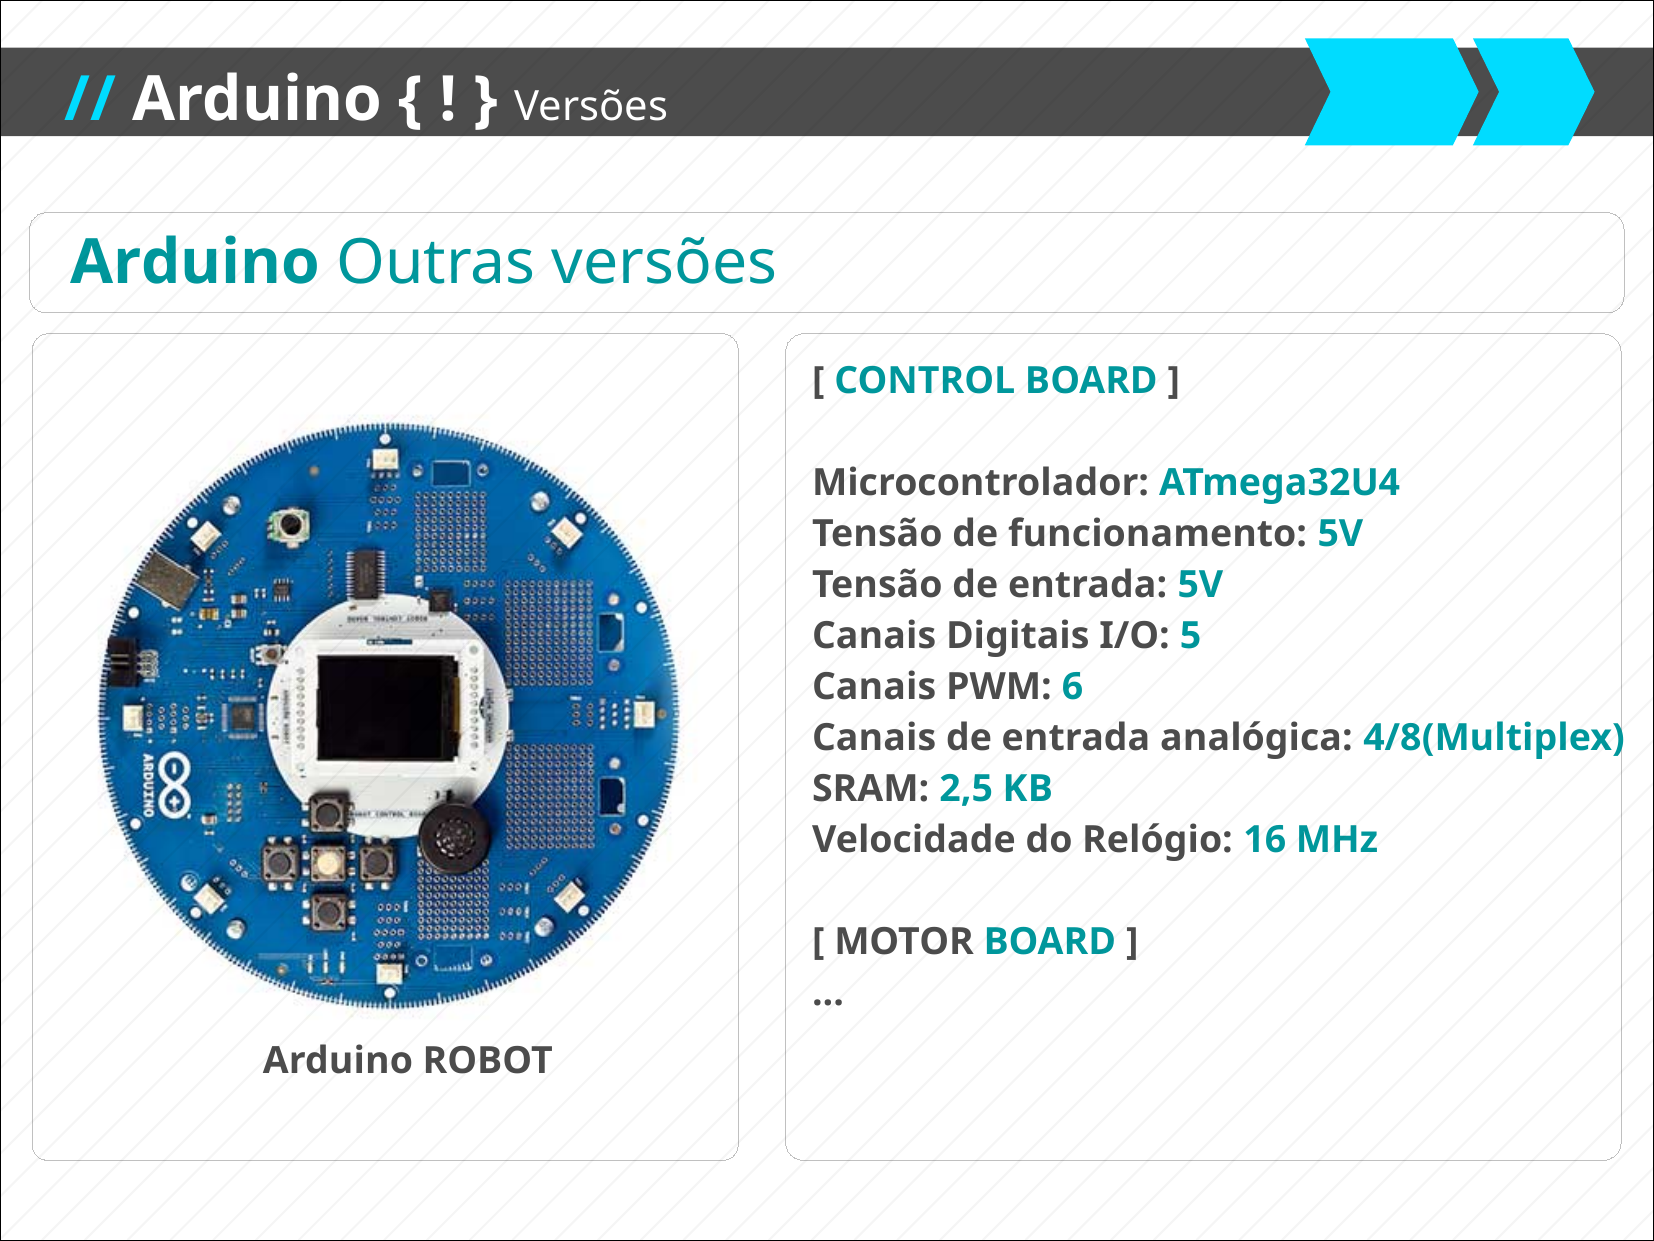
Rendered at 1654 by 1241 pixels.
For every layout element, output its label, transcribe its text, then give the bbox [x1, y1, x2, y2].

text_box // Arduino { ! } Versões [50, 32, 700, 144]
text_box [0, 0, 1654, 1241]
